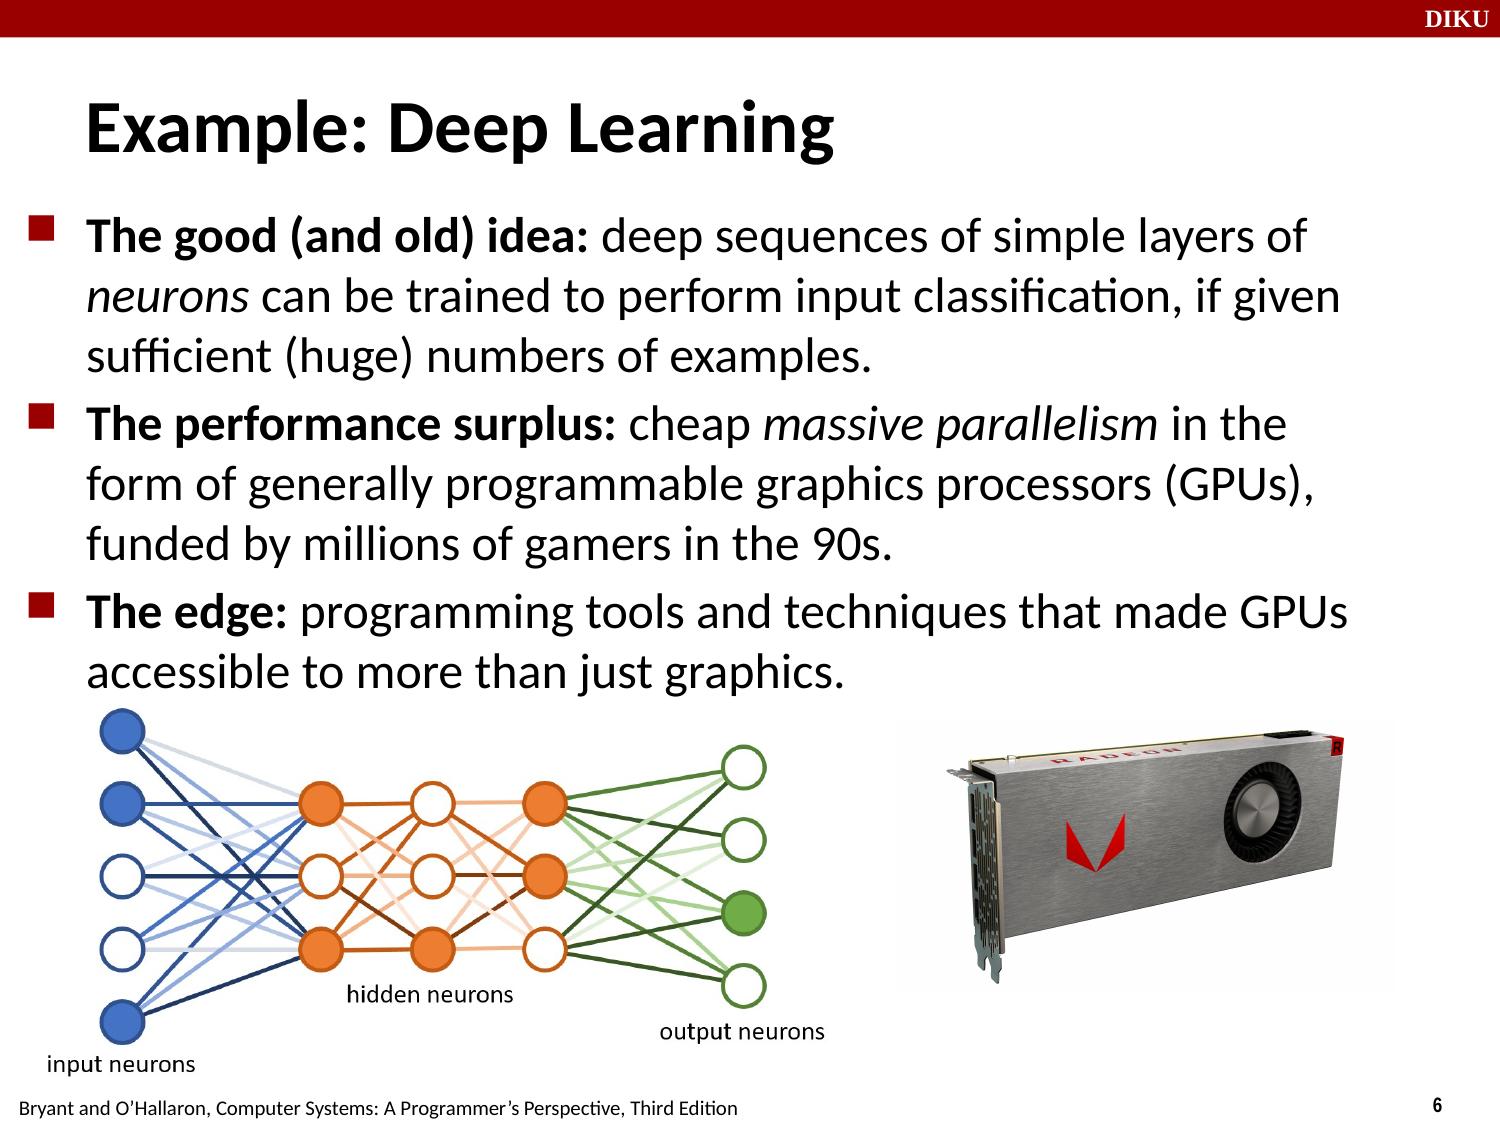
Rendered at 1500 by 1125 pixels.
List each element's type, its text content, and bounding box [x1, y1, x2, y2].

picture [895, 719, 1396, 991]
text_box Example: Deep Learning [70, 75, 1485, 169]
picture [30, 708, 841, 1096]
text_box The good (and old) idea: deep sequences of simple layers of neurons can be trained to perform input classification, if given sufficient (huge) numbers of examples. The performance surplus: cheap massive parallelism in the form of generally programmable graphics processors (GPUs), funded by millions of gamers in the 90s. The edge: programming tools and techniques that made GPUs accessible to more than just graphics. [14, 194, 1376, 481]
